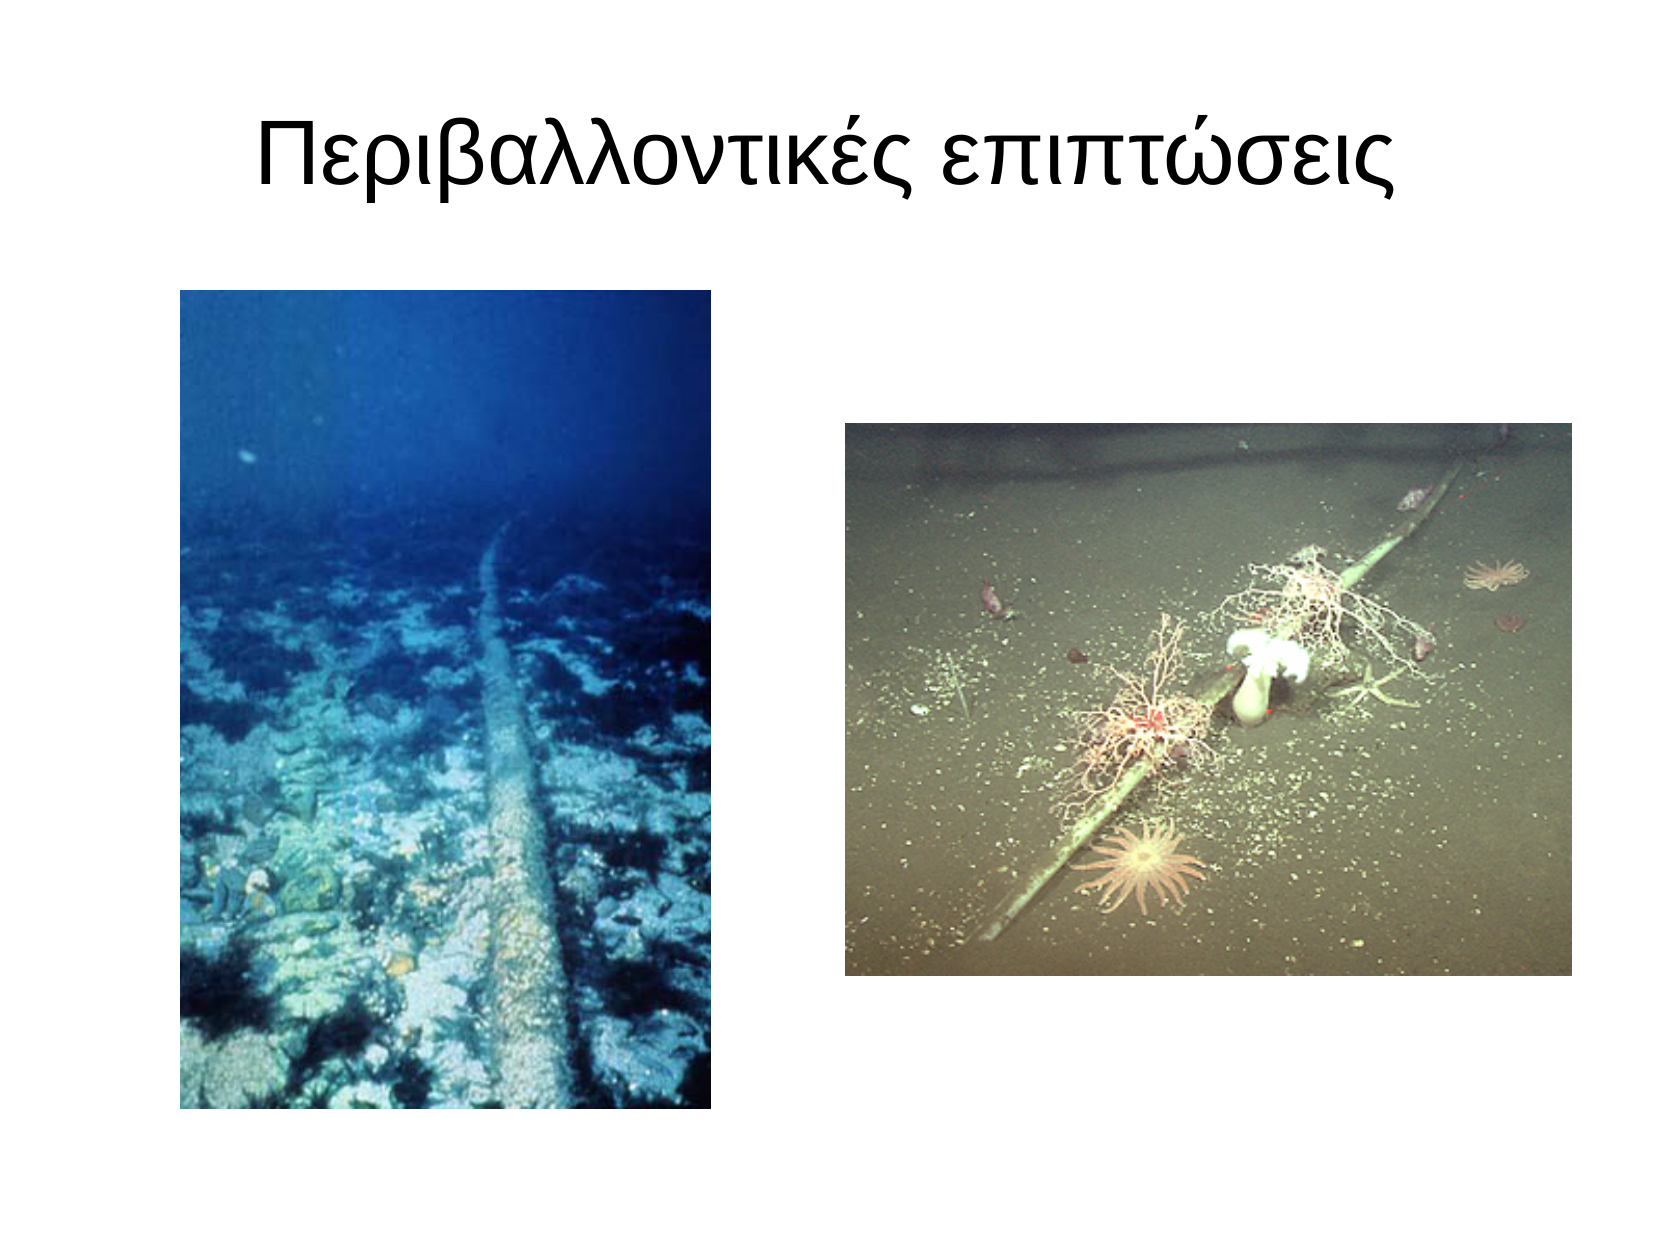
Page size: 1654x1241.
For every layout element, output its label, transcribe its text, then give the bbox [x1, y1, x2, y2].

picture [845, 423, 1572, 976]
title Περιβαλλοντικές επιπτώσεις [82, 49, 1571, 257]
picture [180, 290, 711, 1109]
